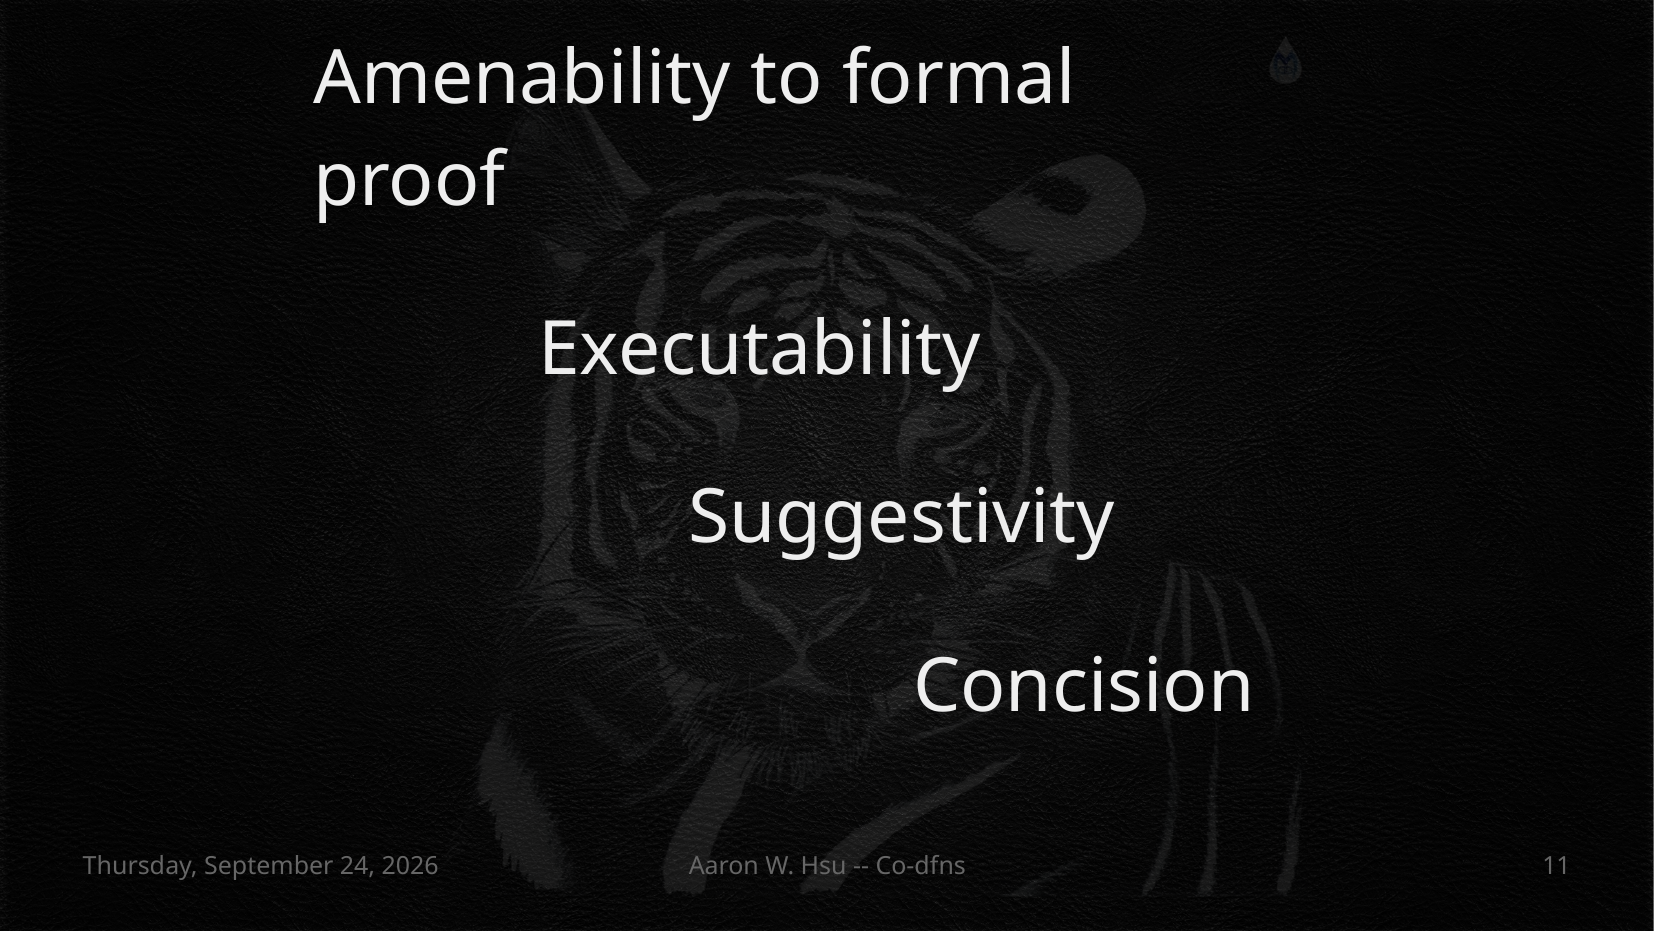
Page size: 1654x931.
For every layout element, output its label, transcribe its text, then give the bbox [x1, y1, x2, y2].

picture [0, 0, 1654, 931]
text_box Amenability to formal proof Executability Suggestivity Concision [298, 69, 1282, 790]
